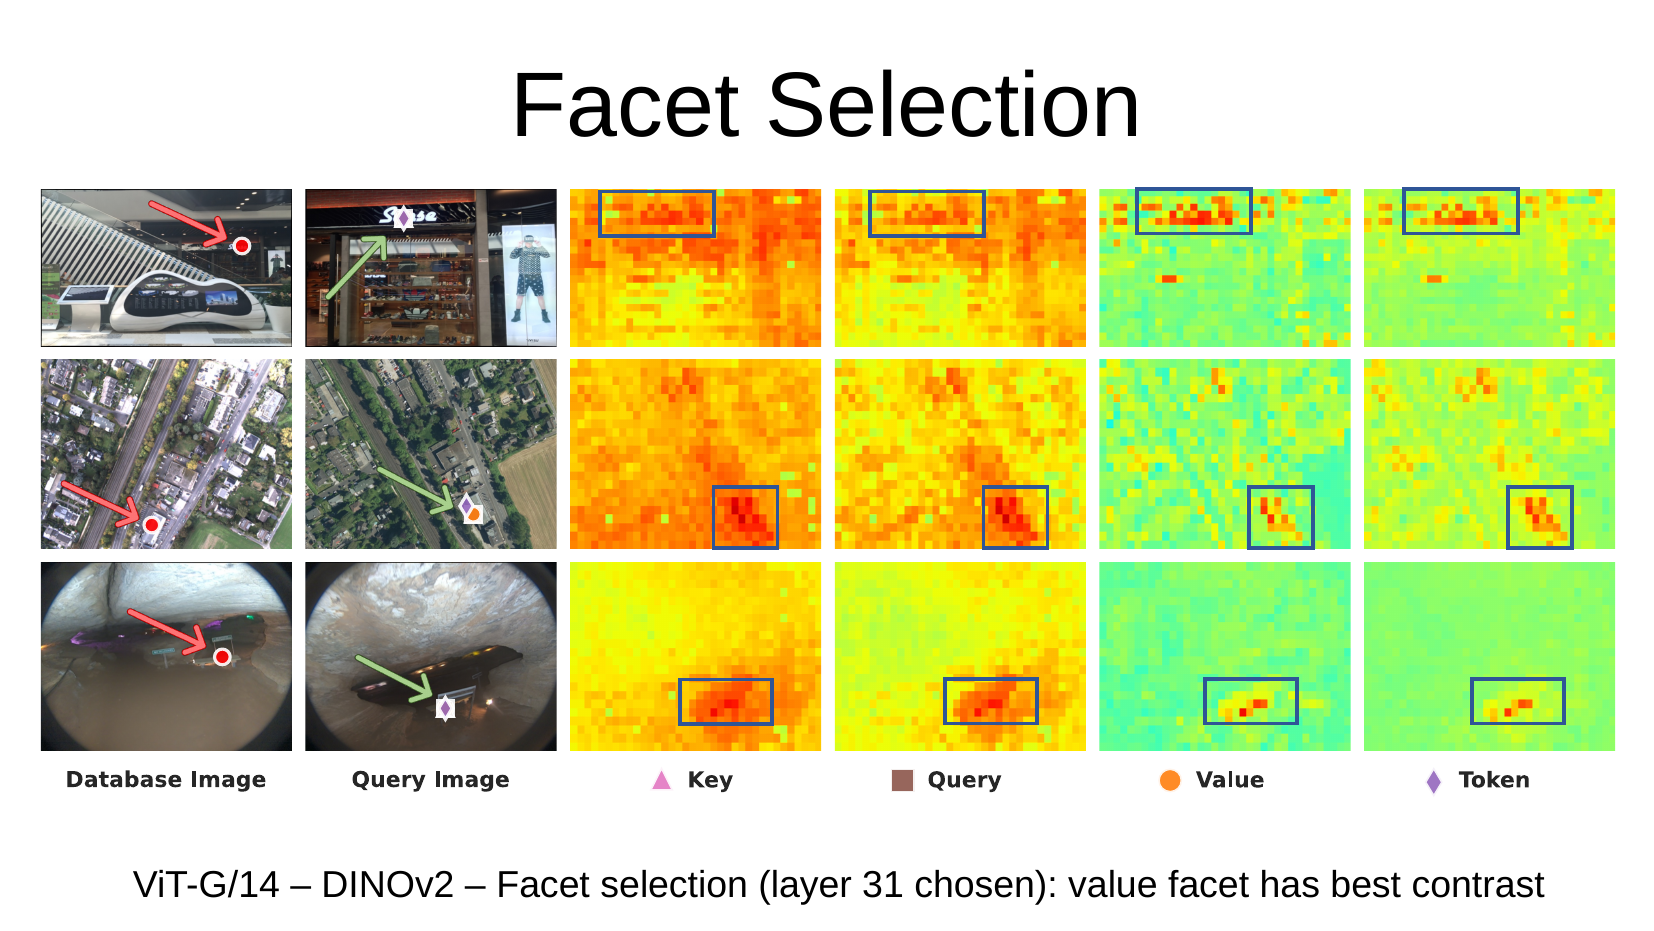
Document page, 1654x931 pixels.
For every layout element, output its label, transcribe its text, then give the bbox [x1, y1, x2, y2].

text_box ViT-G/14 – DINOv2 – Facet selection (layer 31 chosen): value facet has best contrast [118, 856, 1563, 914]
picture [29, 171, 1625, 827]
title Facet Selection [82, 37, 1571, 171]
